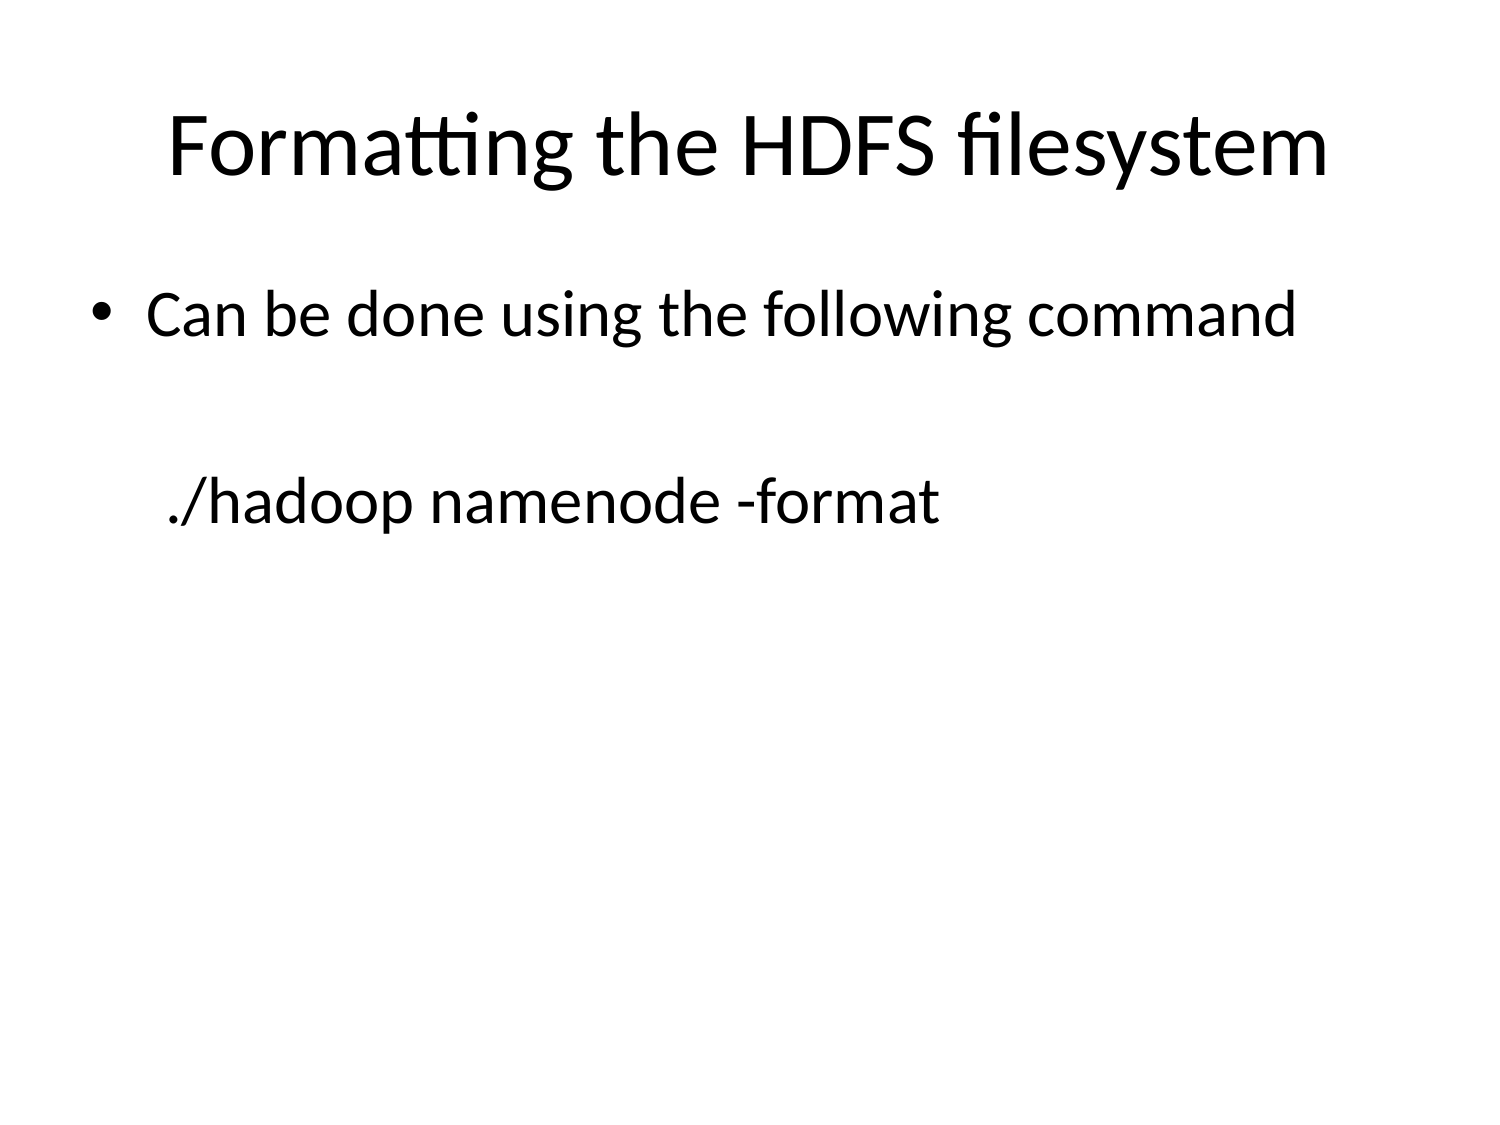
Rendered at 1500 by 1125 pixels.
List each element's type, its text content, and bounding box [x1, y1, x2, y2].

title Formatting the HDFS filesystem [75, 45, 1425, 233]
list Can be done using the following command ./hadoop namenode -format [75, 262, 1425, 1005]
